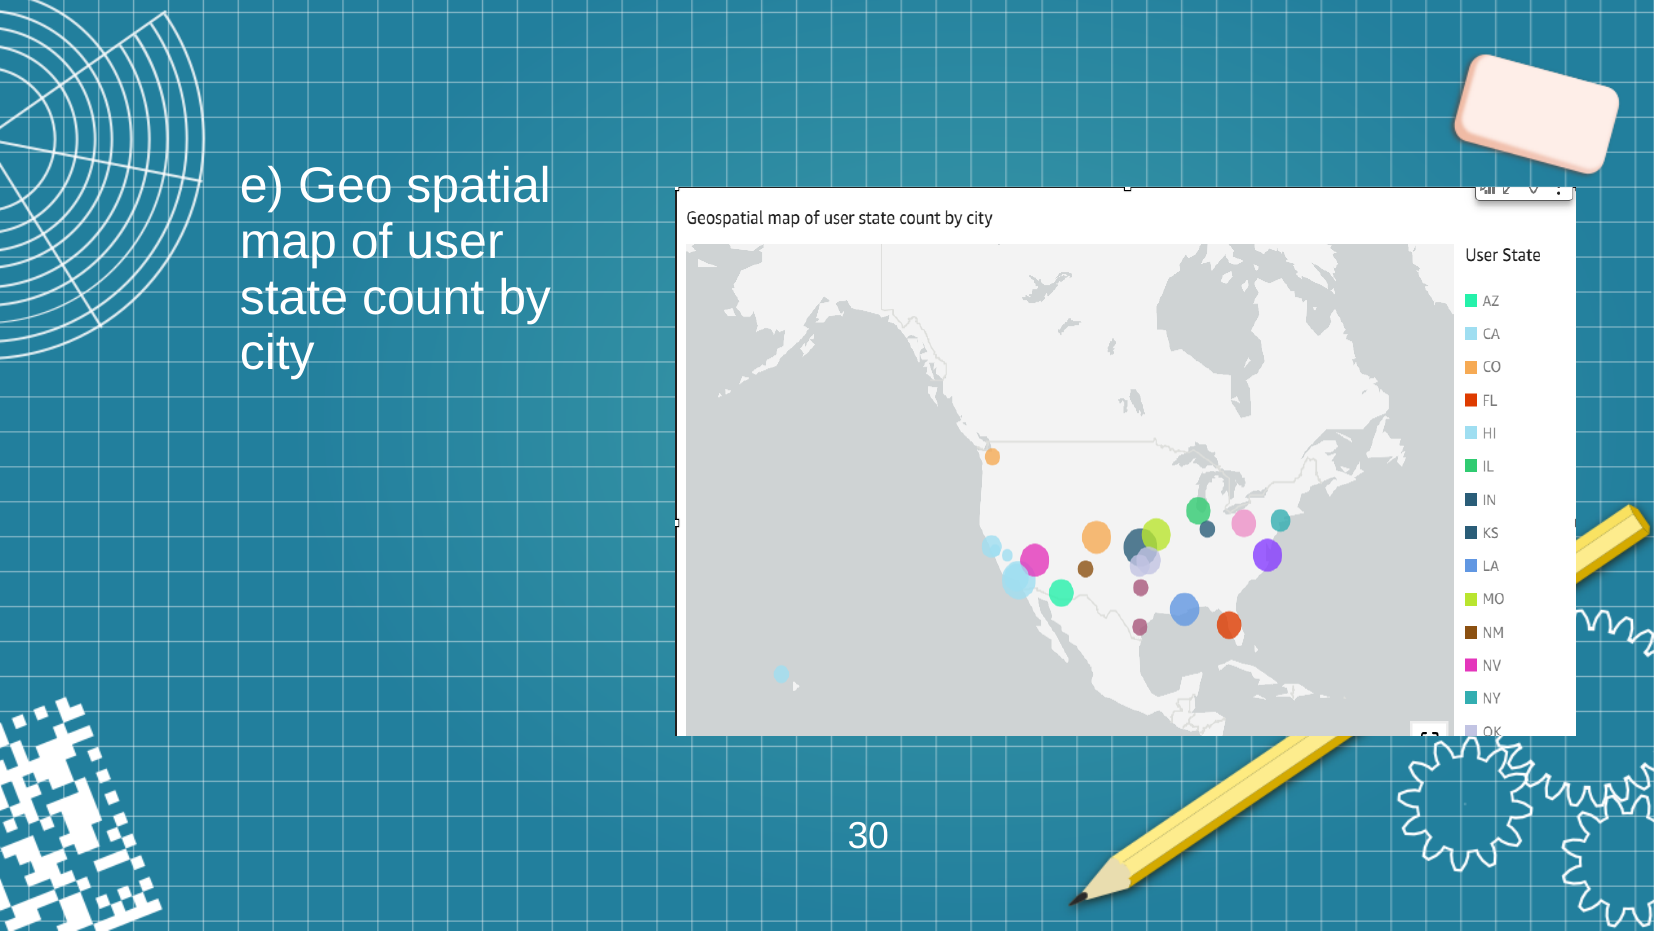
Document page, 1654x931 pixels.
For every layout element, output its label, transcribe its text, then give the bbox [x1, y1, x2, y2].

text_box <number> [724, 806, 1013, 863]
text_box e) Geo spatial map of user state count by city [225, 150, 601, 713]
picture [0, 0, 1654, 931]
